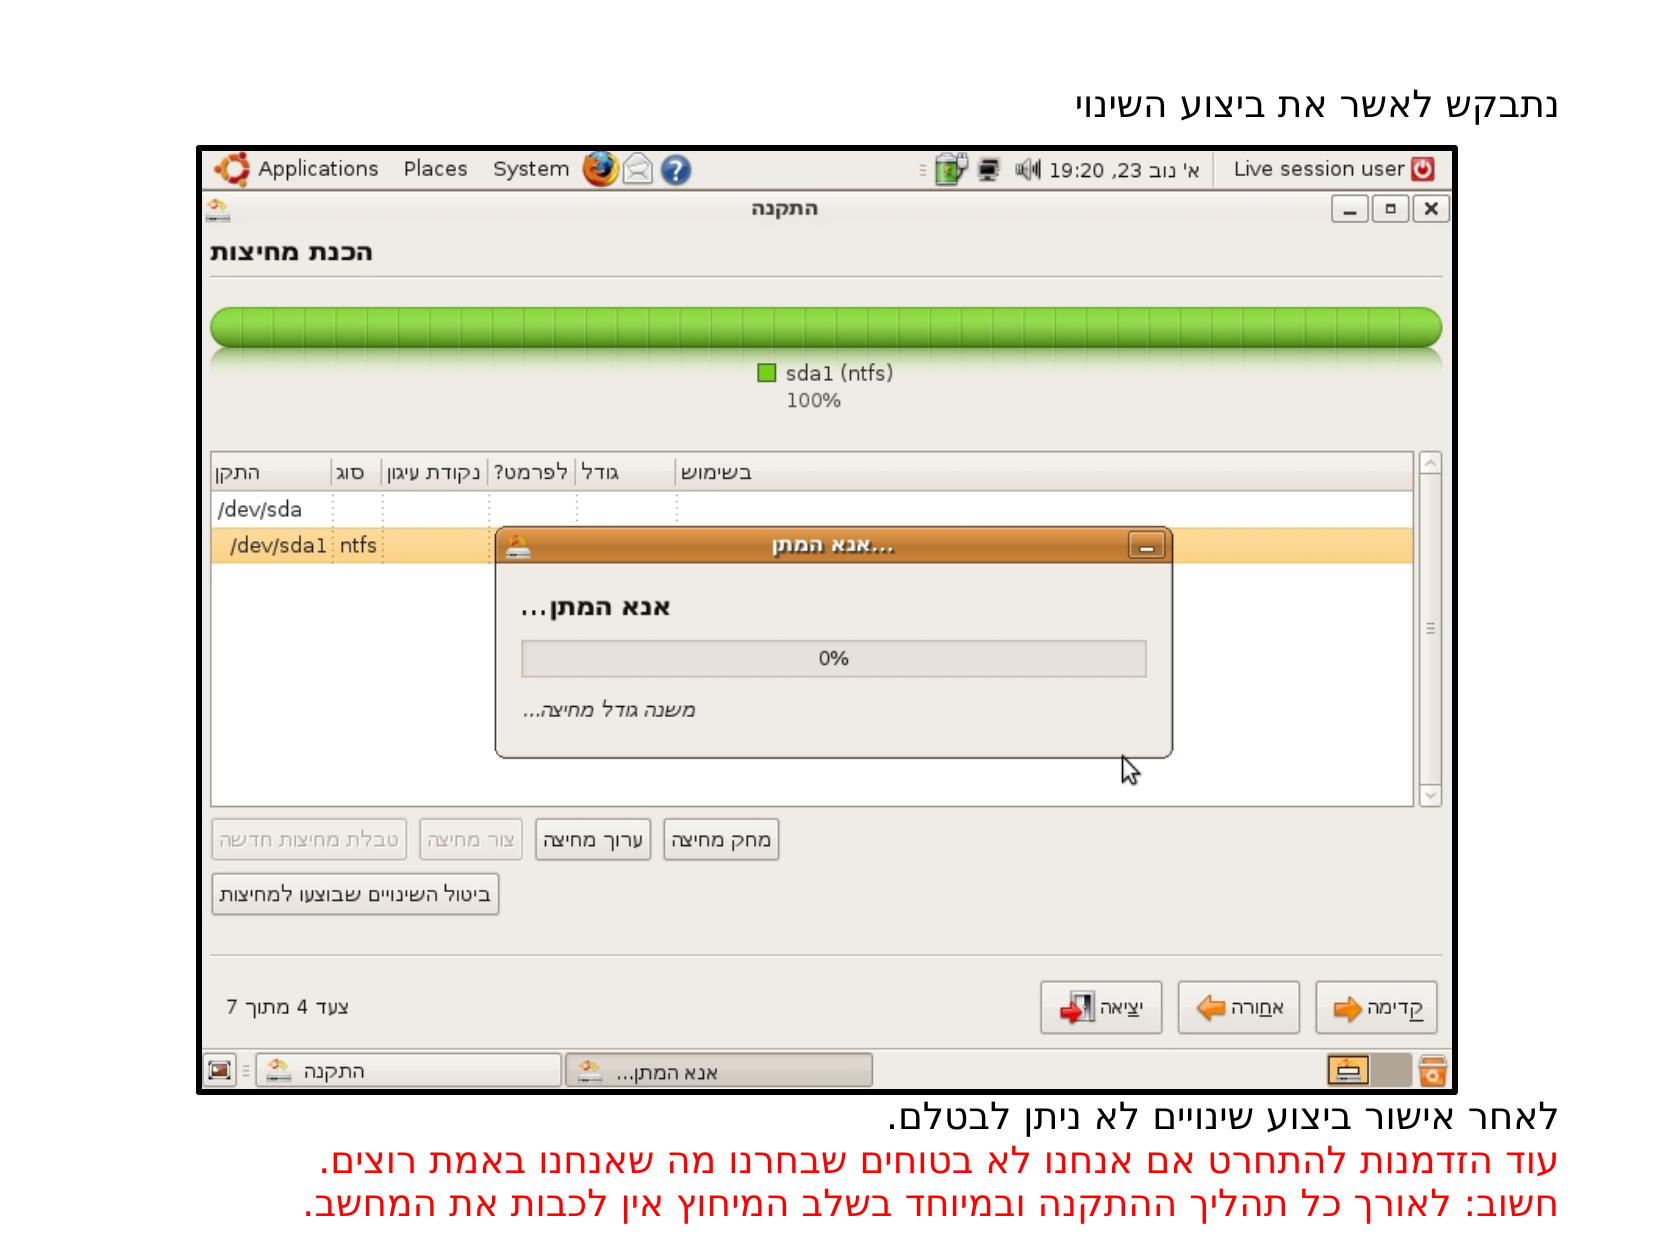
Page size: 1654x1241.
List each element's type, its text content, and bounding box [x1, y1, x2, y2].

text_box לאחר אישור ביצוע שינויים לא ניתן לבטלם. עוד הזדמנות להתחרט אם אנחנו לא בטוחים שבחרנו מה שאנחנו באמת רוצים. חשוב: לאורך כל תהליך ההתקנה ובמיוחד בשלב המיחוץ אין לכבות את המחשב. [75, 1087, 1576, 1241]
text_box נתבקש לאשר את ביצוע השינוי [225, 75, 1576, 136]
picture [201, 151, 1452, 1089]
